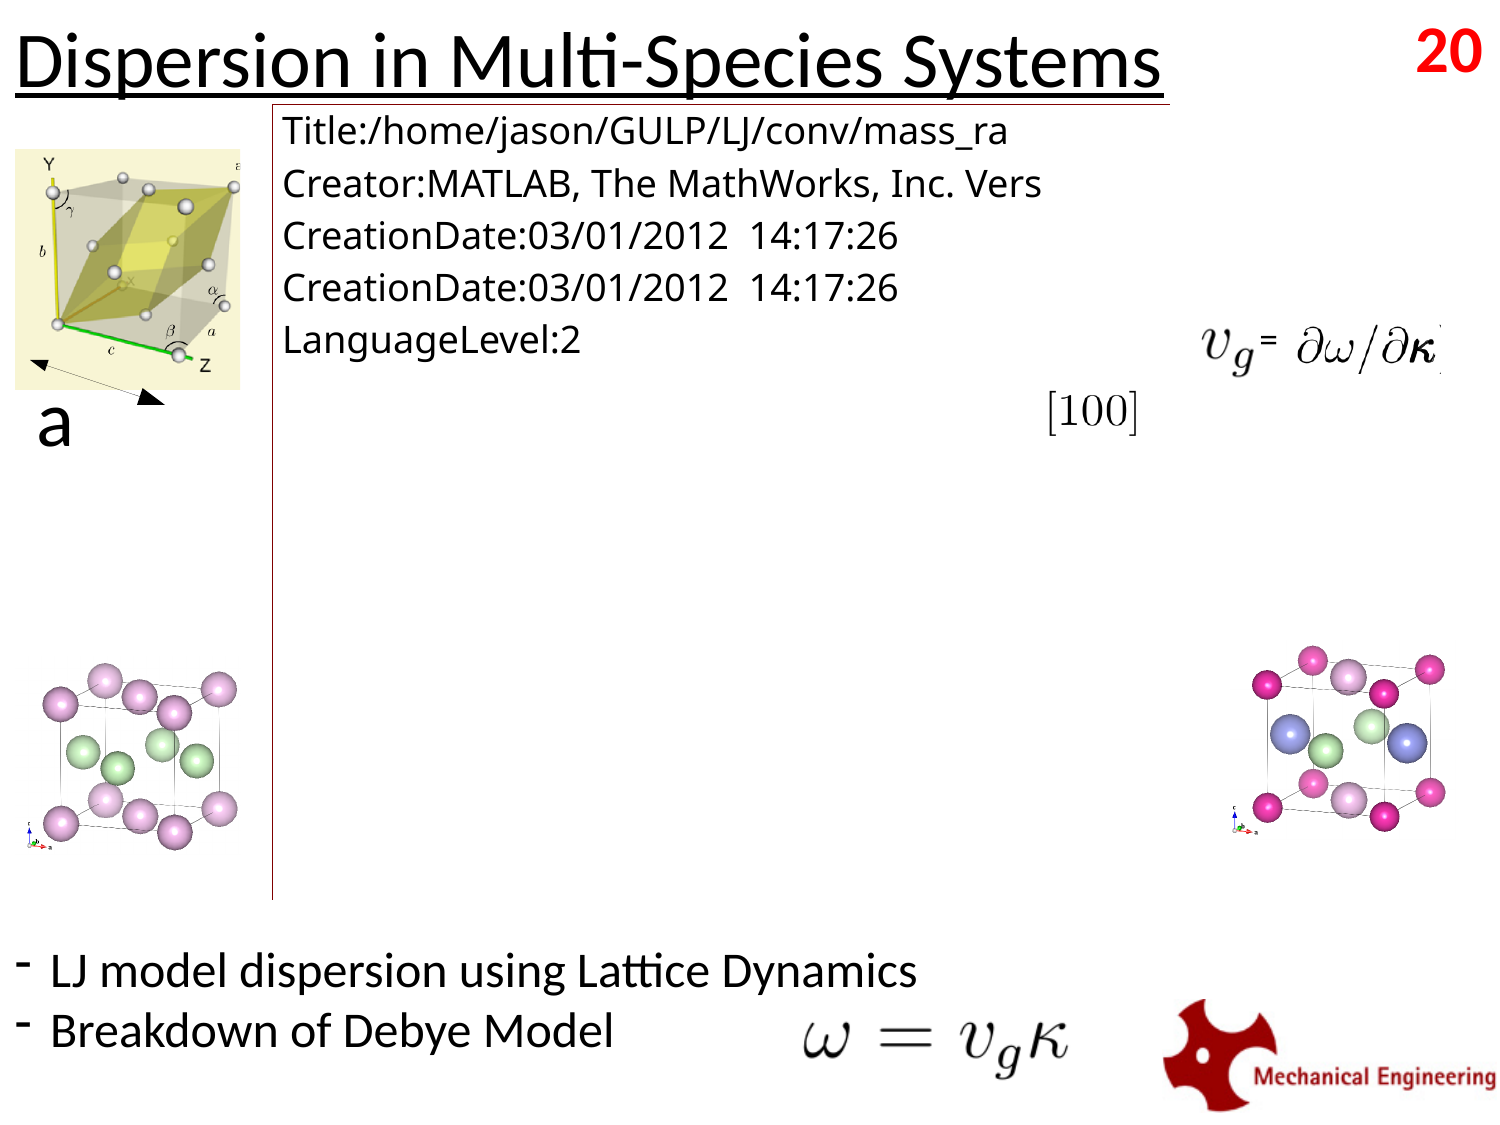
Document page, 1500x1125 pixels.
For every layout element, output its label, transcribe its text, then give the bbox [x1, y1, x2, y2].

picture [788, 1004, 1089, 1099]
picture [1199, 321, 1244, 386]
picture [106, 386, 116, 390]
picture [1162, 999, 1497, 1113]
text_box a [36, 380, 106, 473]
title Dispersion in Multi-Species Systems [0, 0, 1366, 150]
text_box LJ model dispersion using Lattice Dynamics Breakdown of Debye Model [0, 930, 1216, 1065]
text_box = [1244, 316, 1306, 421]
picture [1306, 316, 1441, 374]
picture [15, 149, 241, 390]
picture [270, 150, 1171, 901]
picture [15, 656, 241, 856]
picture [1230, 640, 1456, 841]
text_box 20 [1400, 0, 1499, 93]
